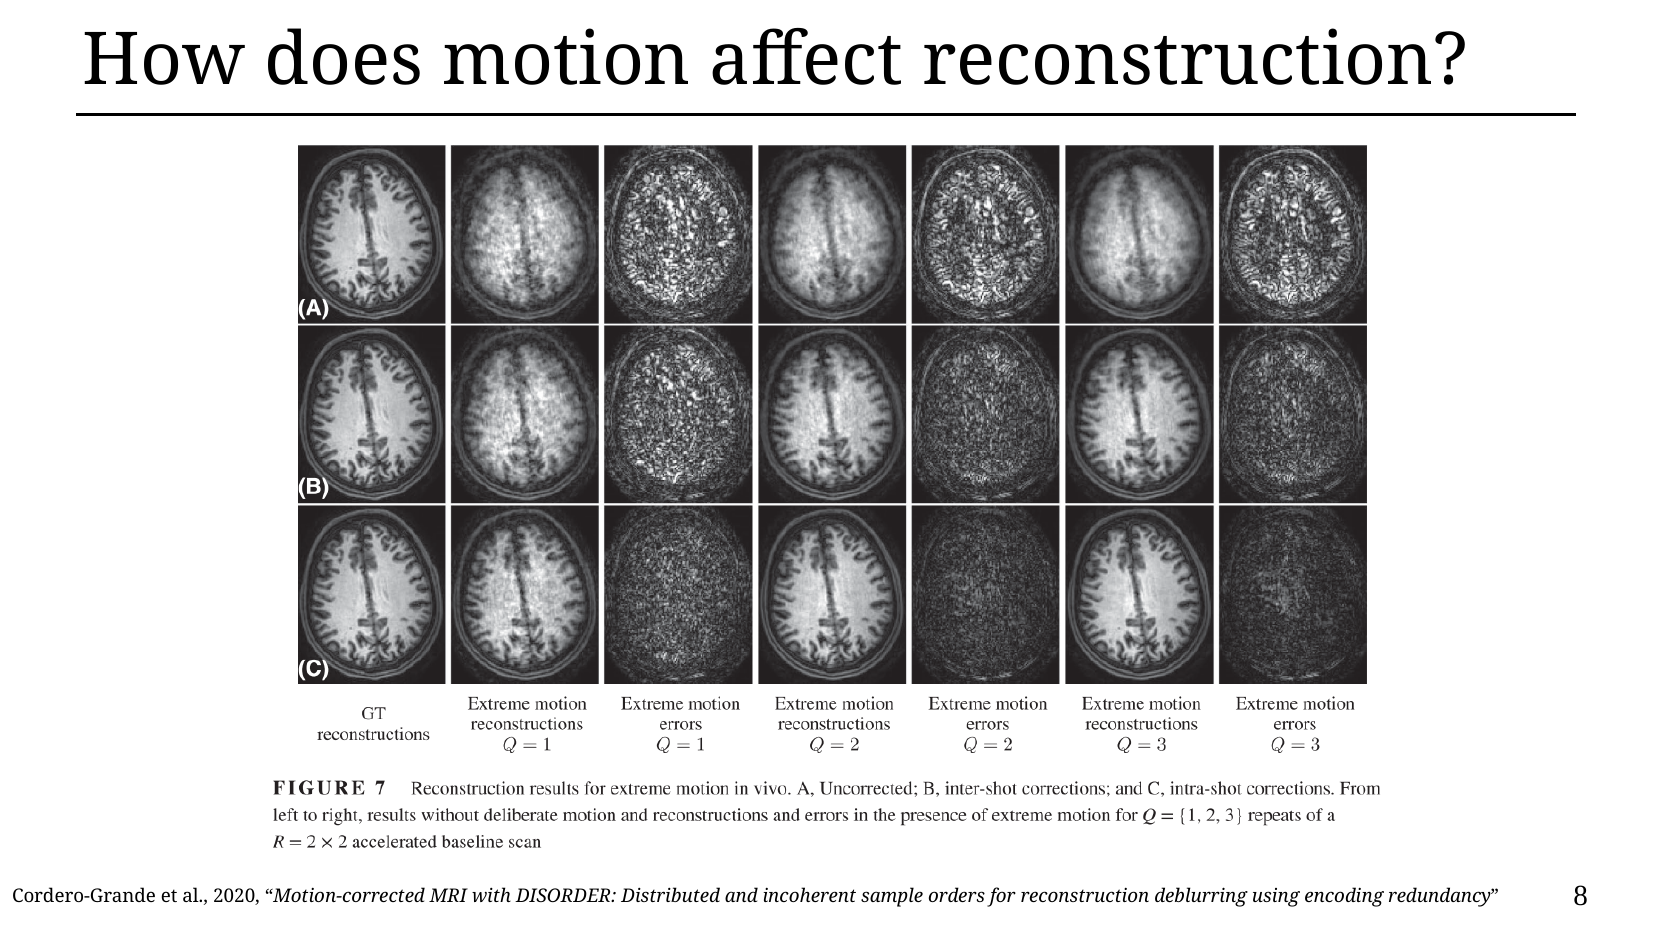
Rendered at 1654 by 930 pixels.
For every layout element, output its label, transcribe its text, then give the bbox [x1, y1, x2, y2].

title How does motion affect reconstruction? [82, 7, 1571, 106]
text_box Cordero-Grande et al., 2020, “Motion-corrected MRI with DISORDER: Distributed and incoherent sample orders for reconstruction deblurring using encoding redundancy” [0, 874, 1528, 930]
picture [265, 124, 1388, 853]
